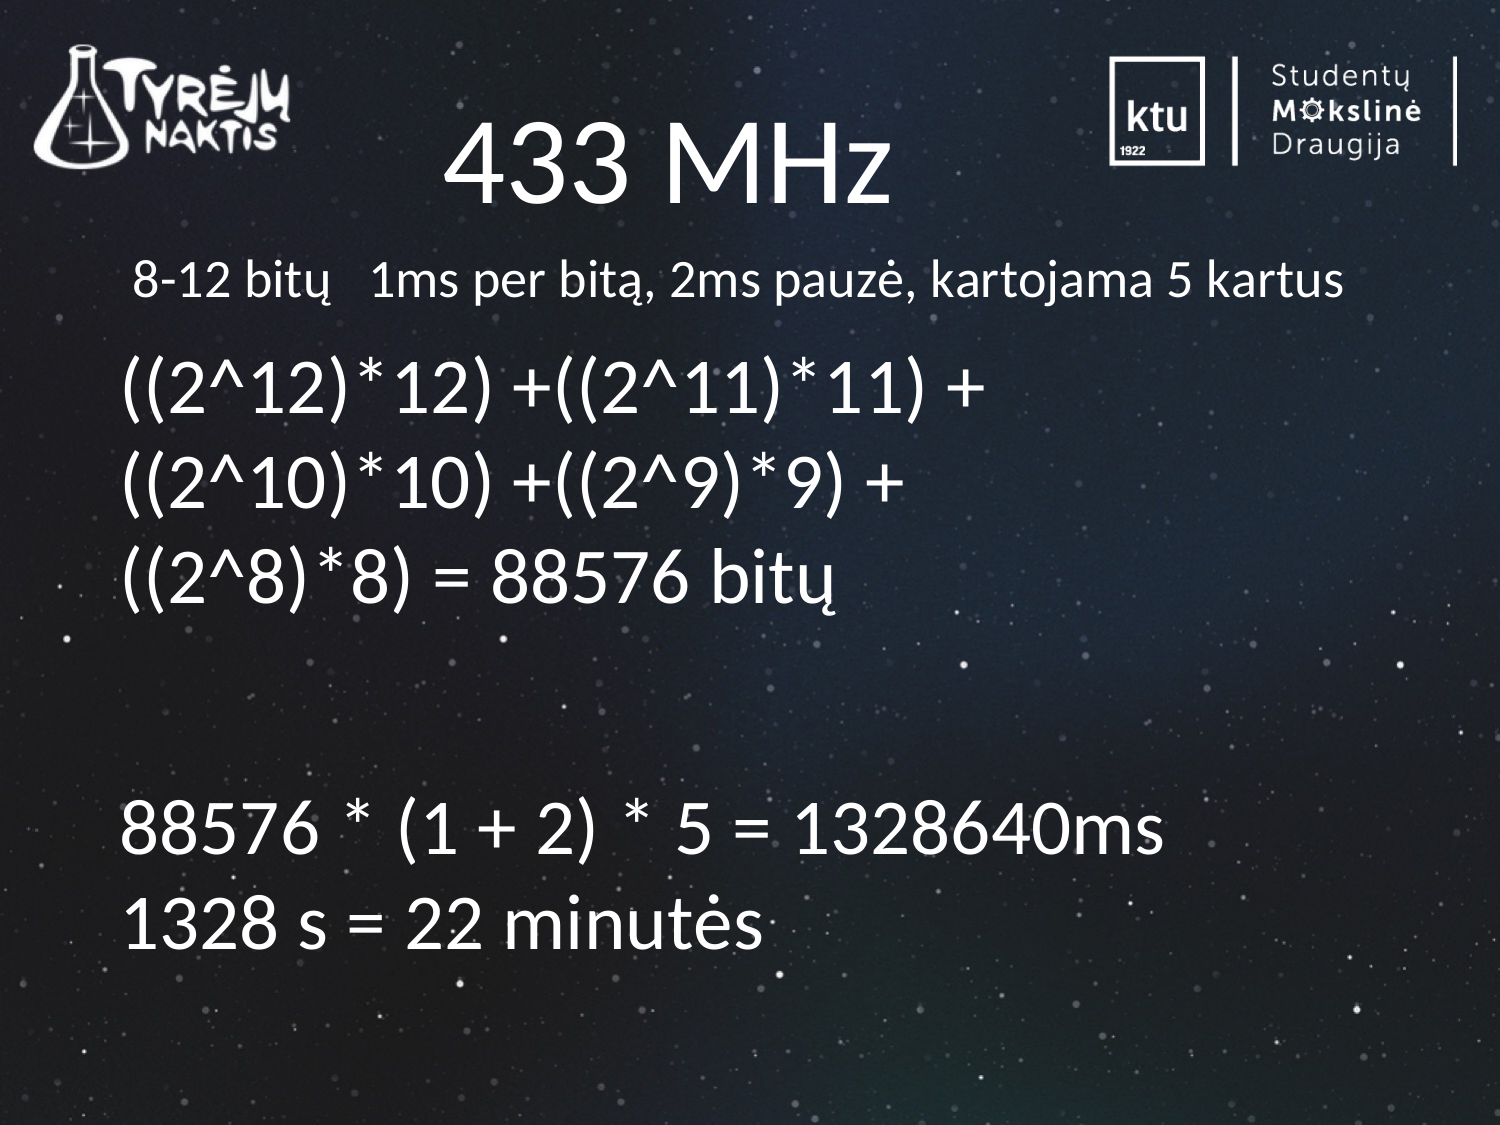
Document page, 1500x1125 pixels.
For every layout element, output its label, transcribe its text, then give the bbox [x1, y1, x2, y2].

text_box 8-12 bitų 1ms per bitą, 2ms pauzė, kartojama 5 kartus [118, 236, 1362, 317]
text_box 433 MHz [427, 71, 910, 236]
picture [0, 0, 1500, 1125]
list [75, 262, 1426, 1005]
text_box 88576 * (1 + 2) * 5 = 1328640ms 1328 s = 22 minutės [104, 767, 1288, 1125]
text_box ((2^12)*12) +((2^11)*11) + ((2^10)*10) +((2^9)*9) + ((2^8)*8) = 88576 bitų [104, 326, 1288, 767]
